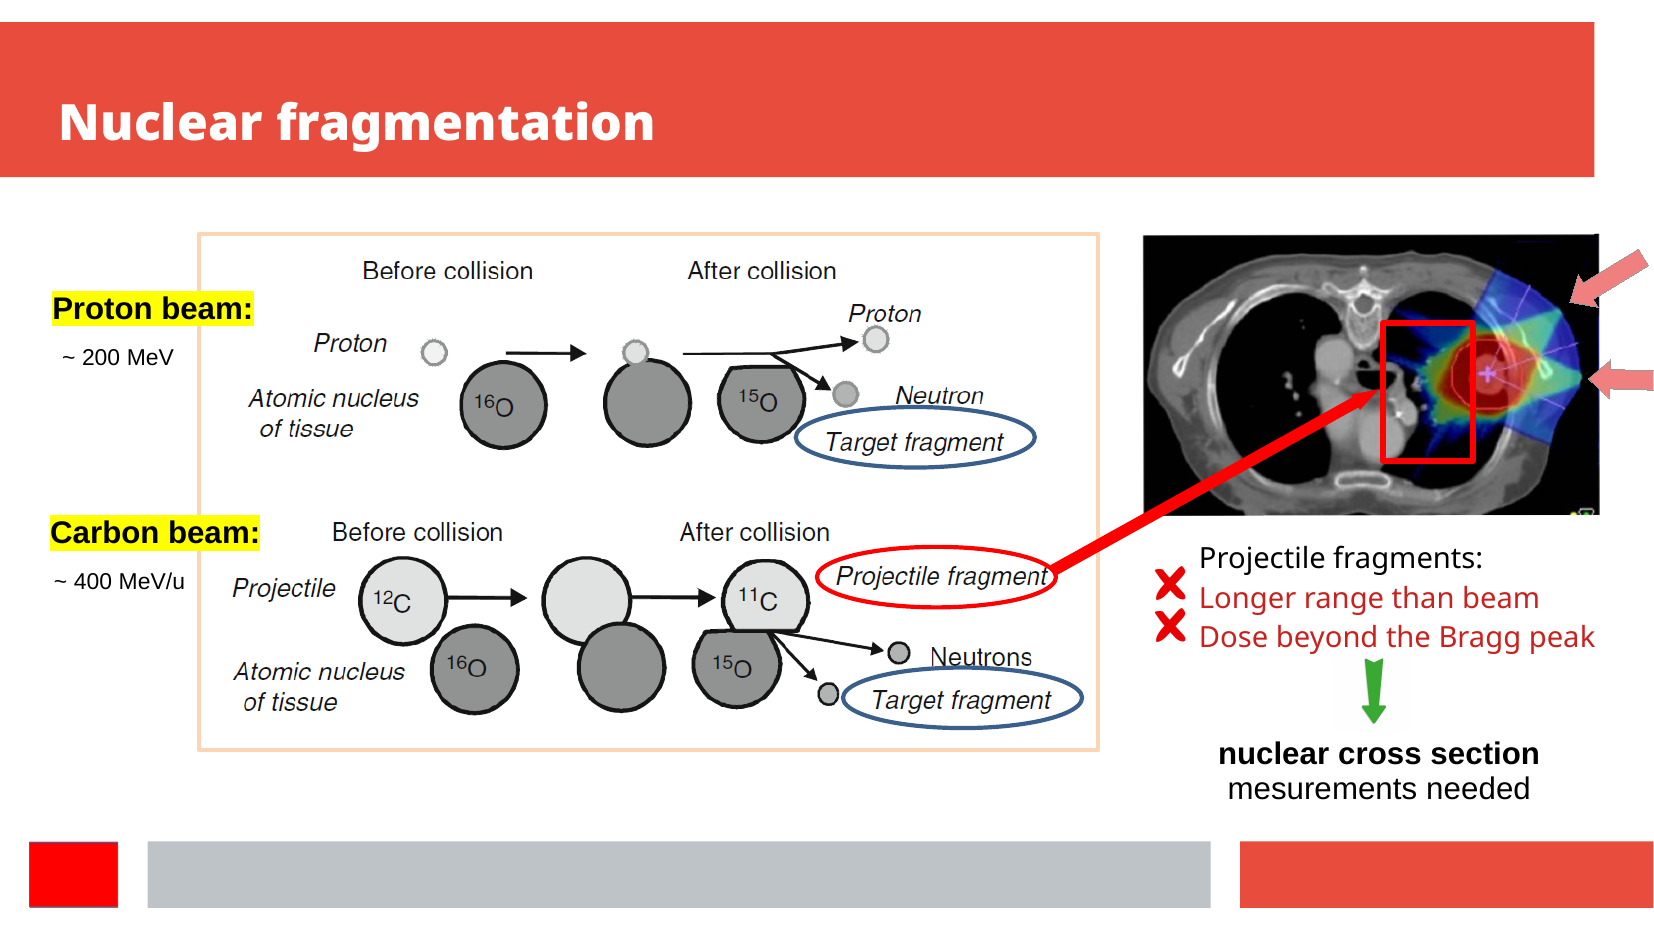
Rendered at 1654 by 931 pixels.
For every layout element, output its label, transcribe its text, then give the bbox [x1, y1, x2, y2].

text_box [29, 842, 118, 907]
picture [222, 241, 1050, 468]
picture [846, 670, 1079, 725]
text_box Carbon beam: [35, 505, 294, 590]
title Nuclear fragmentation [59, 44, 1595, 156]
text_box Projectile fragments: Longer range than beam Dose beyond the Bragg peak [1148, 529, 1654, 648]
picture [1335, 652, 1413, 730]
text_box ~ 400 MeV/u [39, 559, 201, 600]
picture [1153, 605, 1190, 646]
picture [1142, 233, 1600, 516]
text_box [1588, 359, 1654, 399]
picture [1153, 562, 1190, 604]
text_box ~ 200 MeV [47, 334, 189, 376]
text_box [1569, 249, 1649, 308]
picture [799, 410, 1032, 465]
picture [820, 549, 1053, 605]
text_box nuclear cross section mesurements needed [1158, 729, 1601, 814]
text_box Proton beam: [37, 280, 296, 365]
picture [201, 501, 1080, 734]
